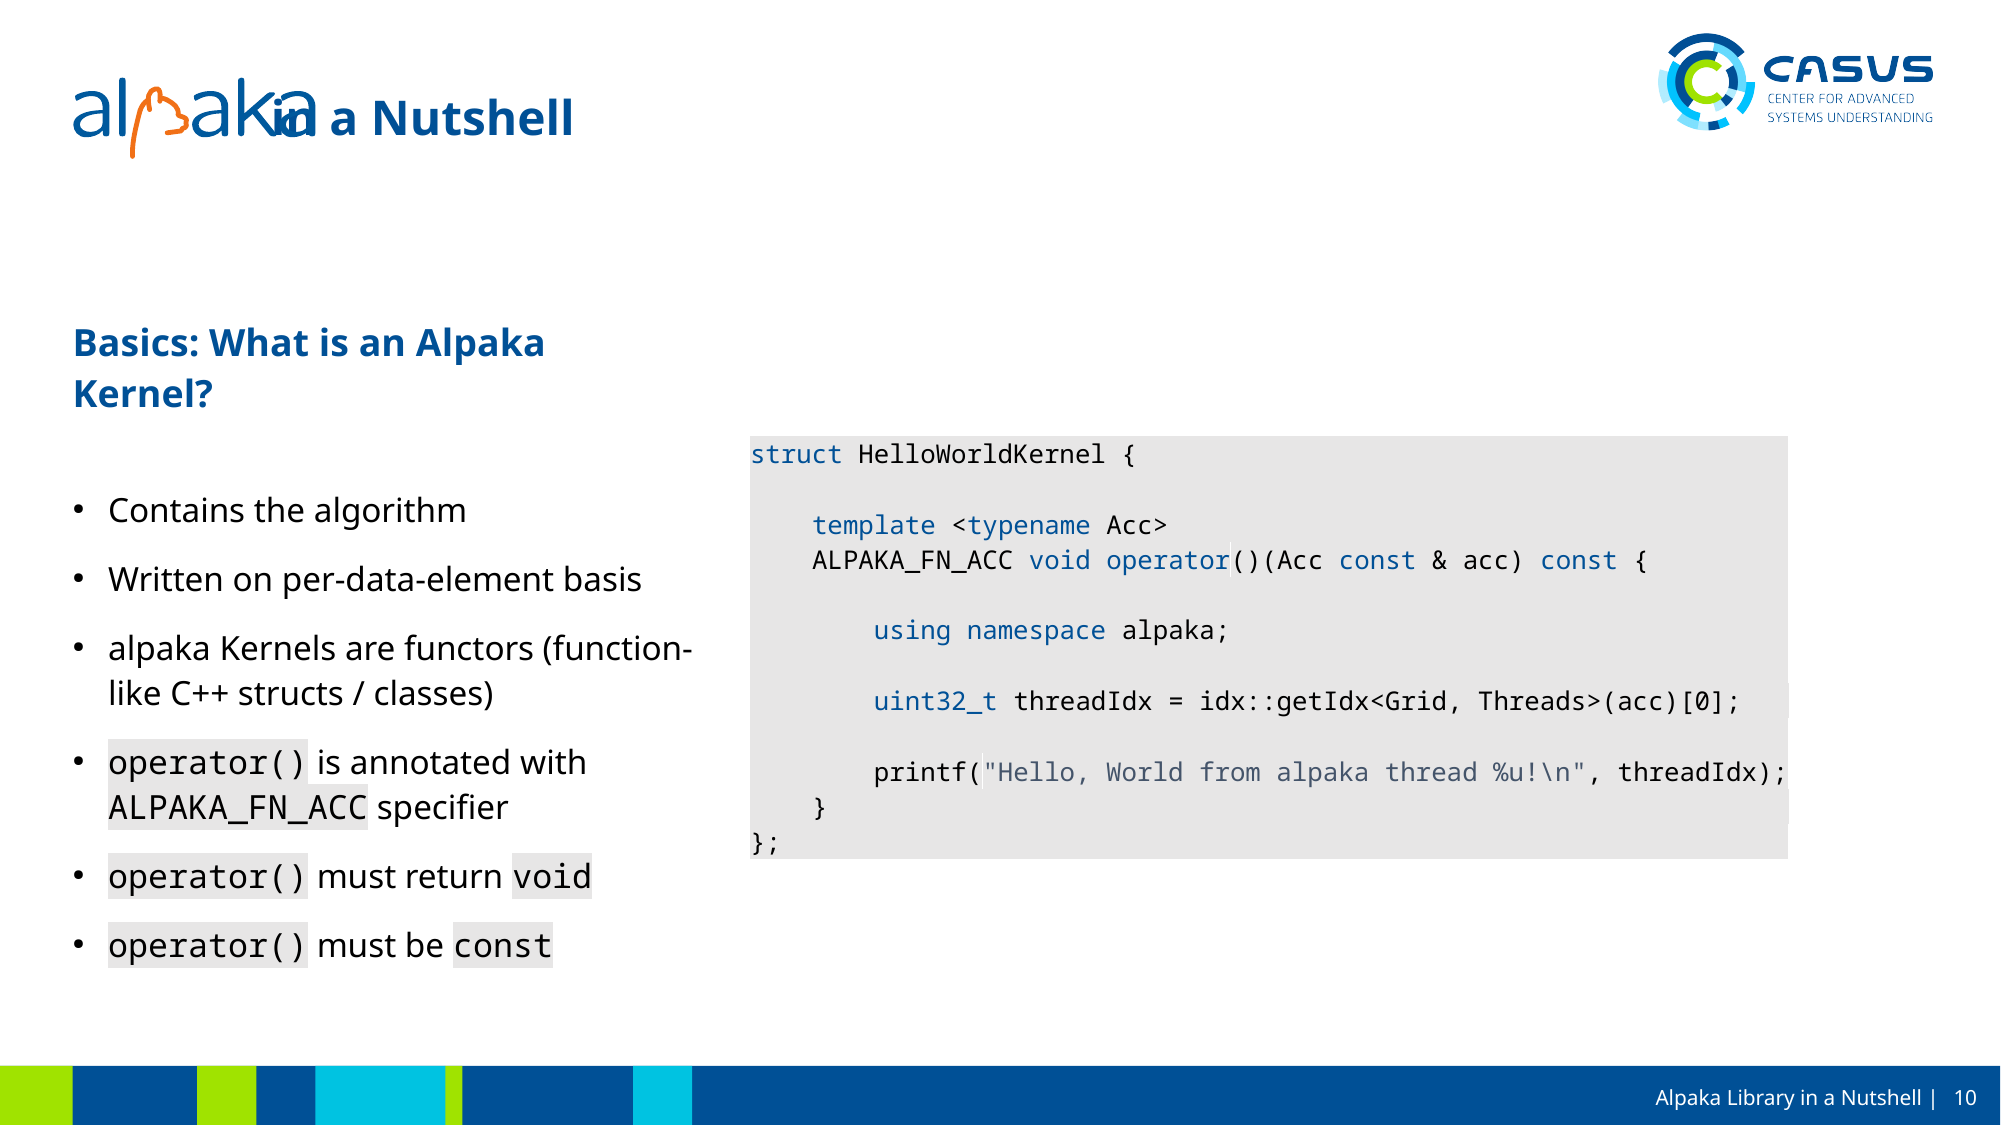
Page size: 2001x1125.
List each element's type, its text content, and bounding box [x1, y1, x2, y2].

list Basics: What is an Alpaka Kernel? Contains the algorithm Written on per-data-element basis alpaka Kernels are functors (function-like C++ structs / classes) operator() is annotated with ALPAKA_FN_ACC specifier operator() must return void operator() must be const [72, 316, 697, 979]
picture [1658, 33, 1933, 131]
list struct HelloWorldKernel { template <typename Acc> ALPAKA_FN_ACC void operator()(Acc const & acc) const { using namespace alpaka; uint32_t threadIdx = idx::getIdx<Grid, Threads>(acc)[0]; printf("Hello, World from alpaka thread %u!\n", threadIdx); } }; [750, 316, 1887, 979]
title in a Nutshell [317, 82, 709, 151]
picture [72, 76, 317, 160]
